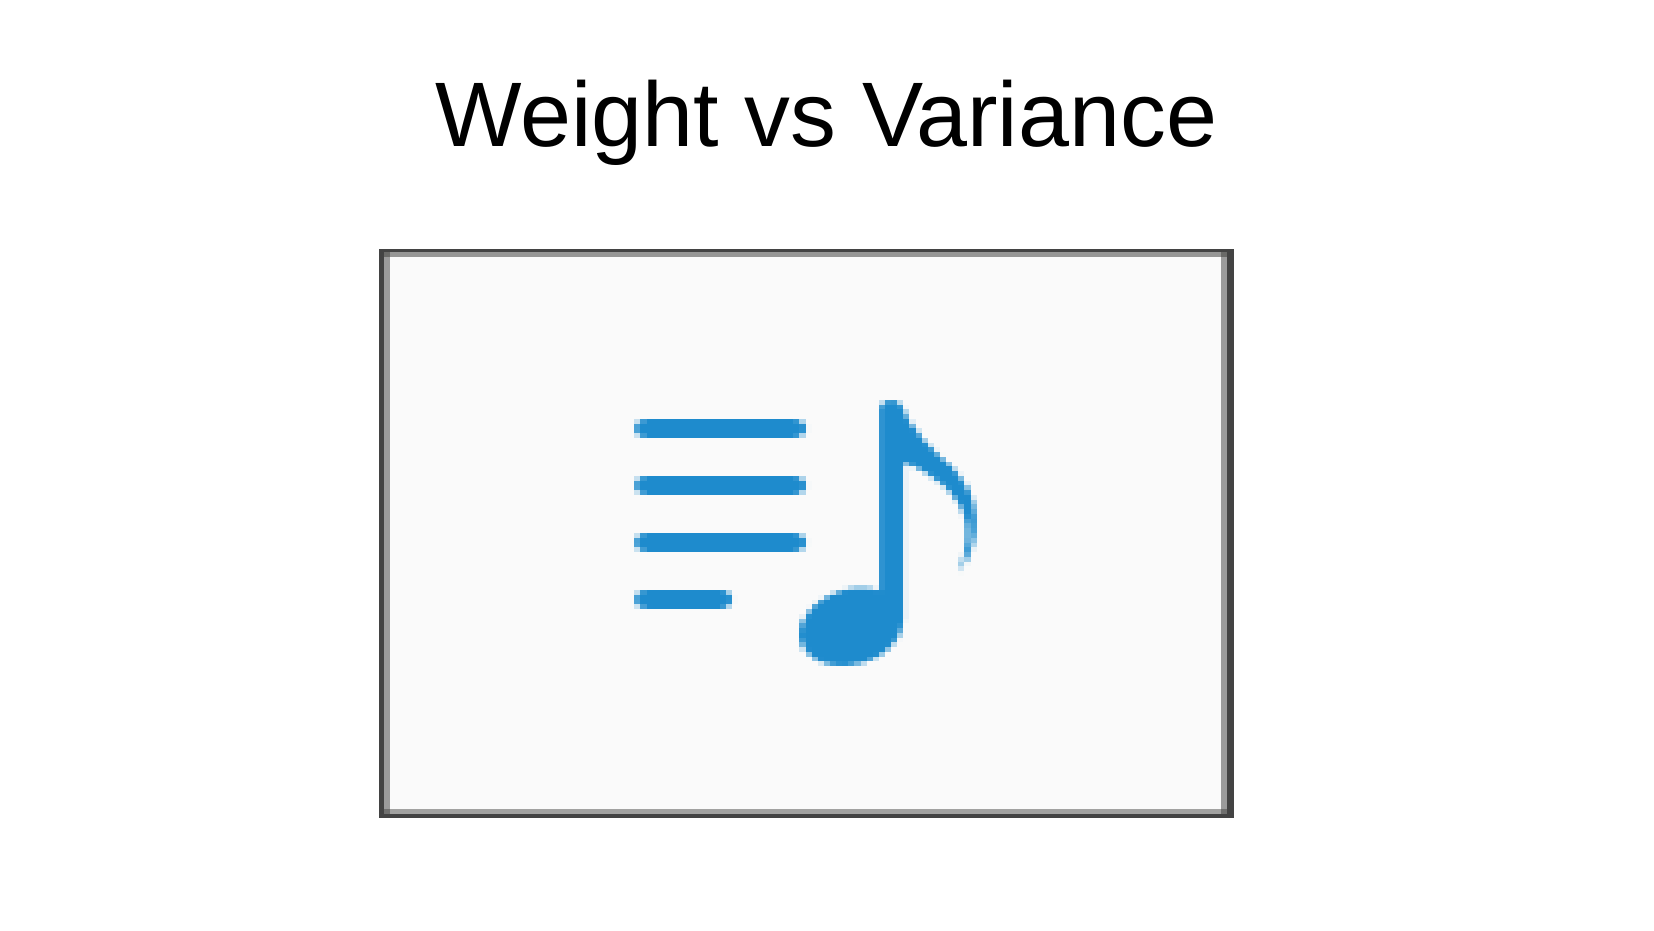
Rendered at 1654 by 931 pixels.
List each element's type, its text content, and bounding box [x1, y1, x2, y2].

title Weight vs Variance [82, 37, 1571, 193]
text_box [377, 248, 1235, 819]
